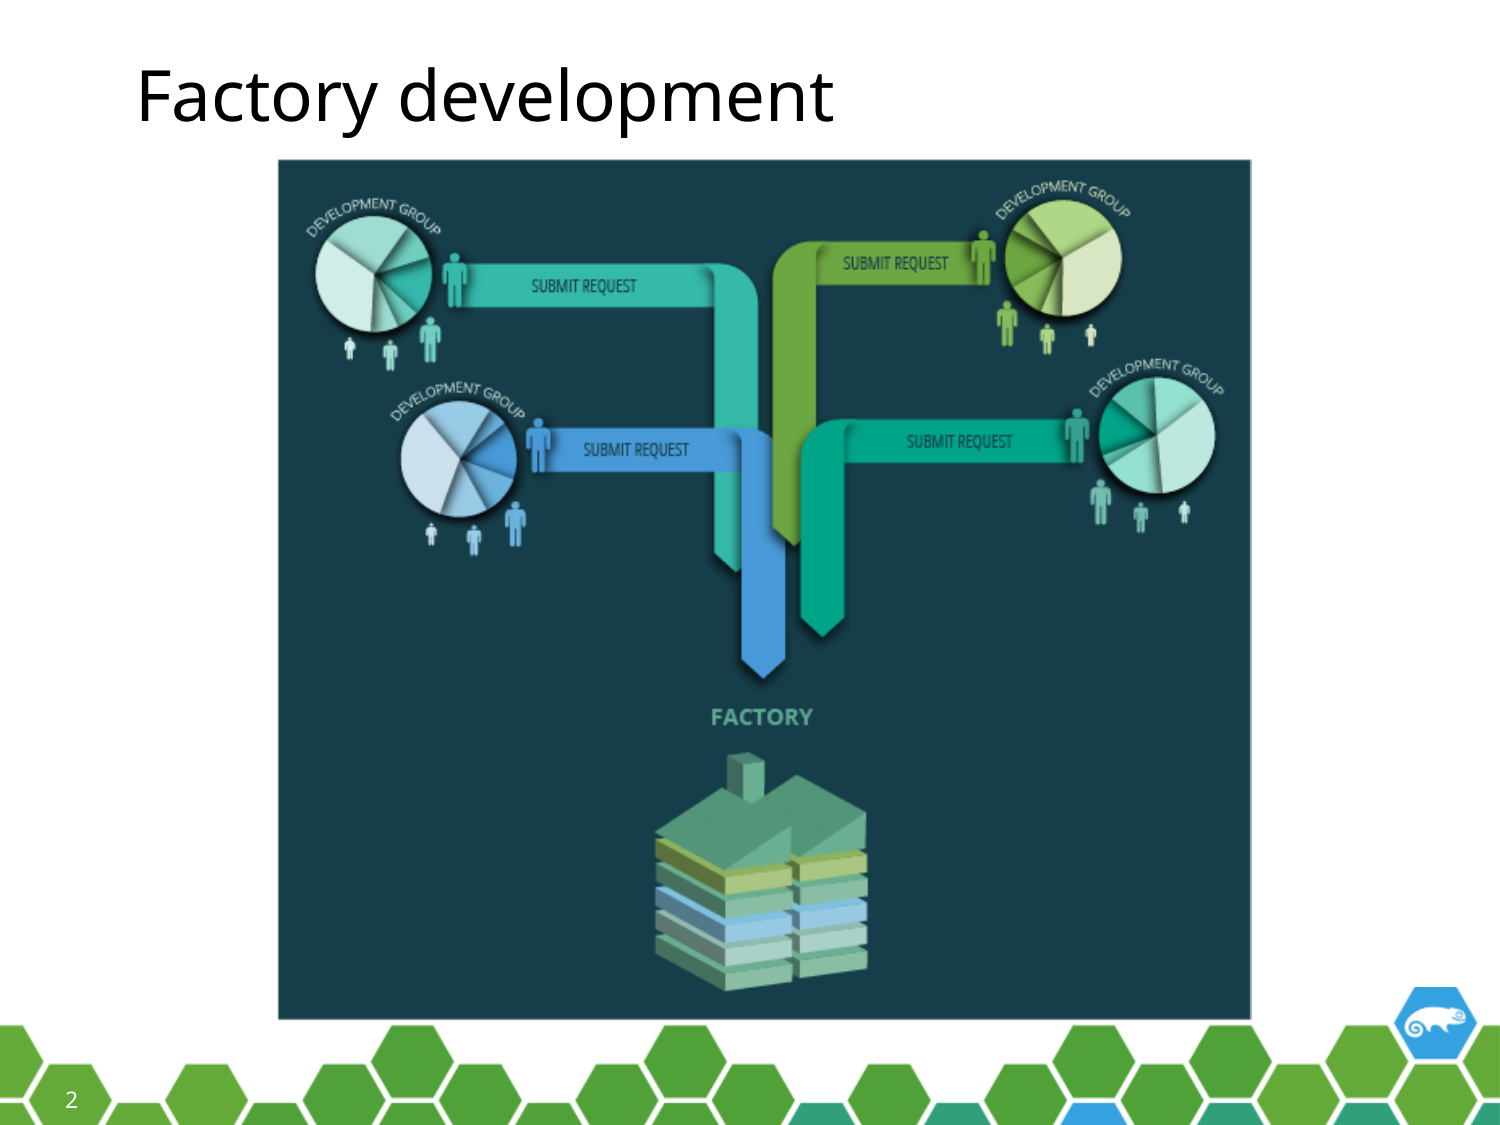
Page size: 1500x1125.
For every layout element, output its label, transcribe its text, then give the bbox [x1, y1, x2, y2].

title Factory development [135, 12, 1372, 175]
picture [0, 158, 1500, 1125]
